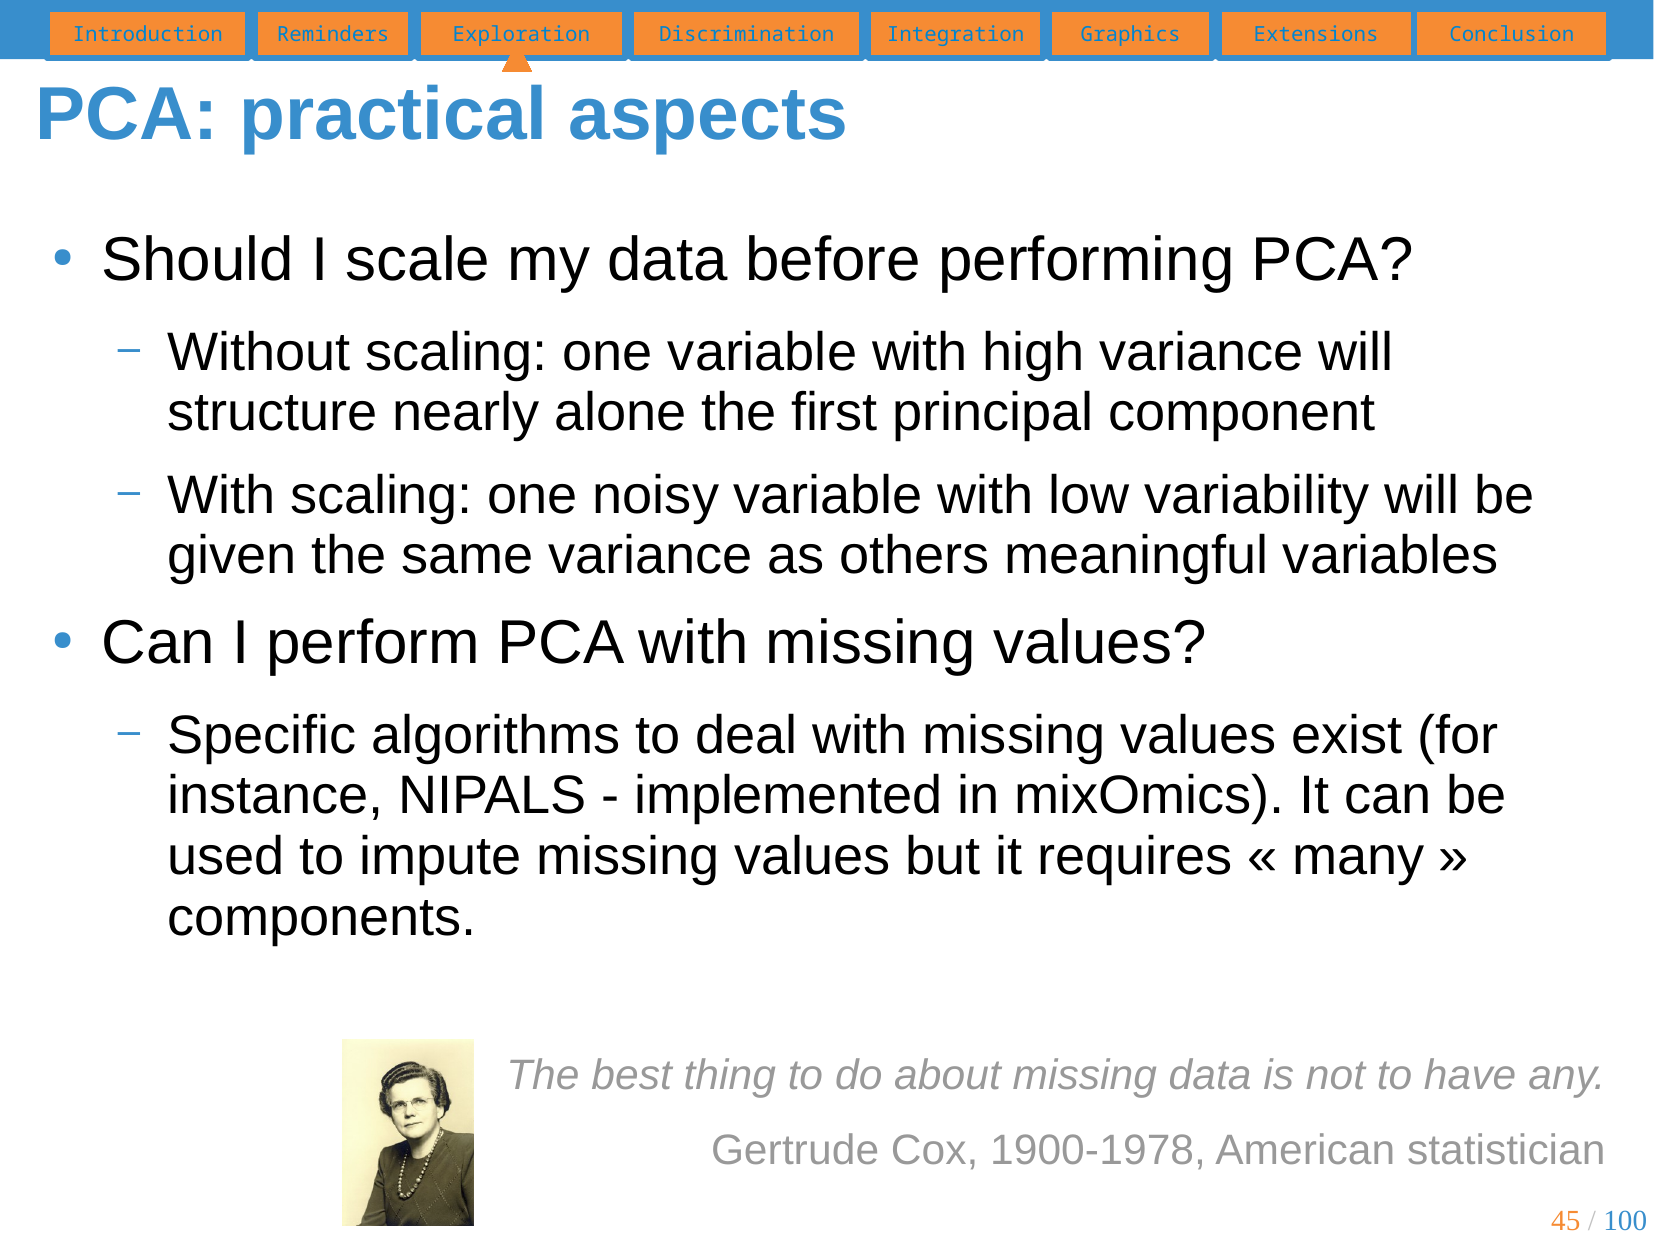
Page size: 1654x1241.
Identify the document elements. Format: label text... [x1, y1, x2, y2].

title PCA: practical aspects [35, 61, 1571, 166]
text_box [502, 41, 532, 72]
list Should I scale my data before performing PCA? Without scaling: one variable with high variance will structure nearly alone the first principal component With scaling: one noisy variable with low variability will be given the same variance as others meaningful variables Can I perform PCA with missing values? Specific algorithms to deal with missing values exist (for instance, NIPALS - implemented in mixOmics). It can be used to impute missing values but it requires « many » components. The best thing to do about missing data is not to have any. Gertrude Cox, 1900-1978, American statistician [35, 224, 1607, 1182]
picture [342, 1039, 474, 1226]
